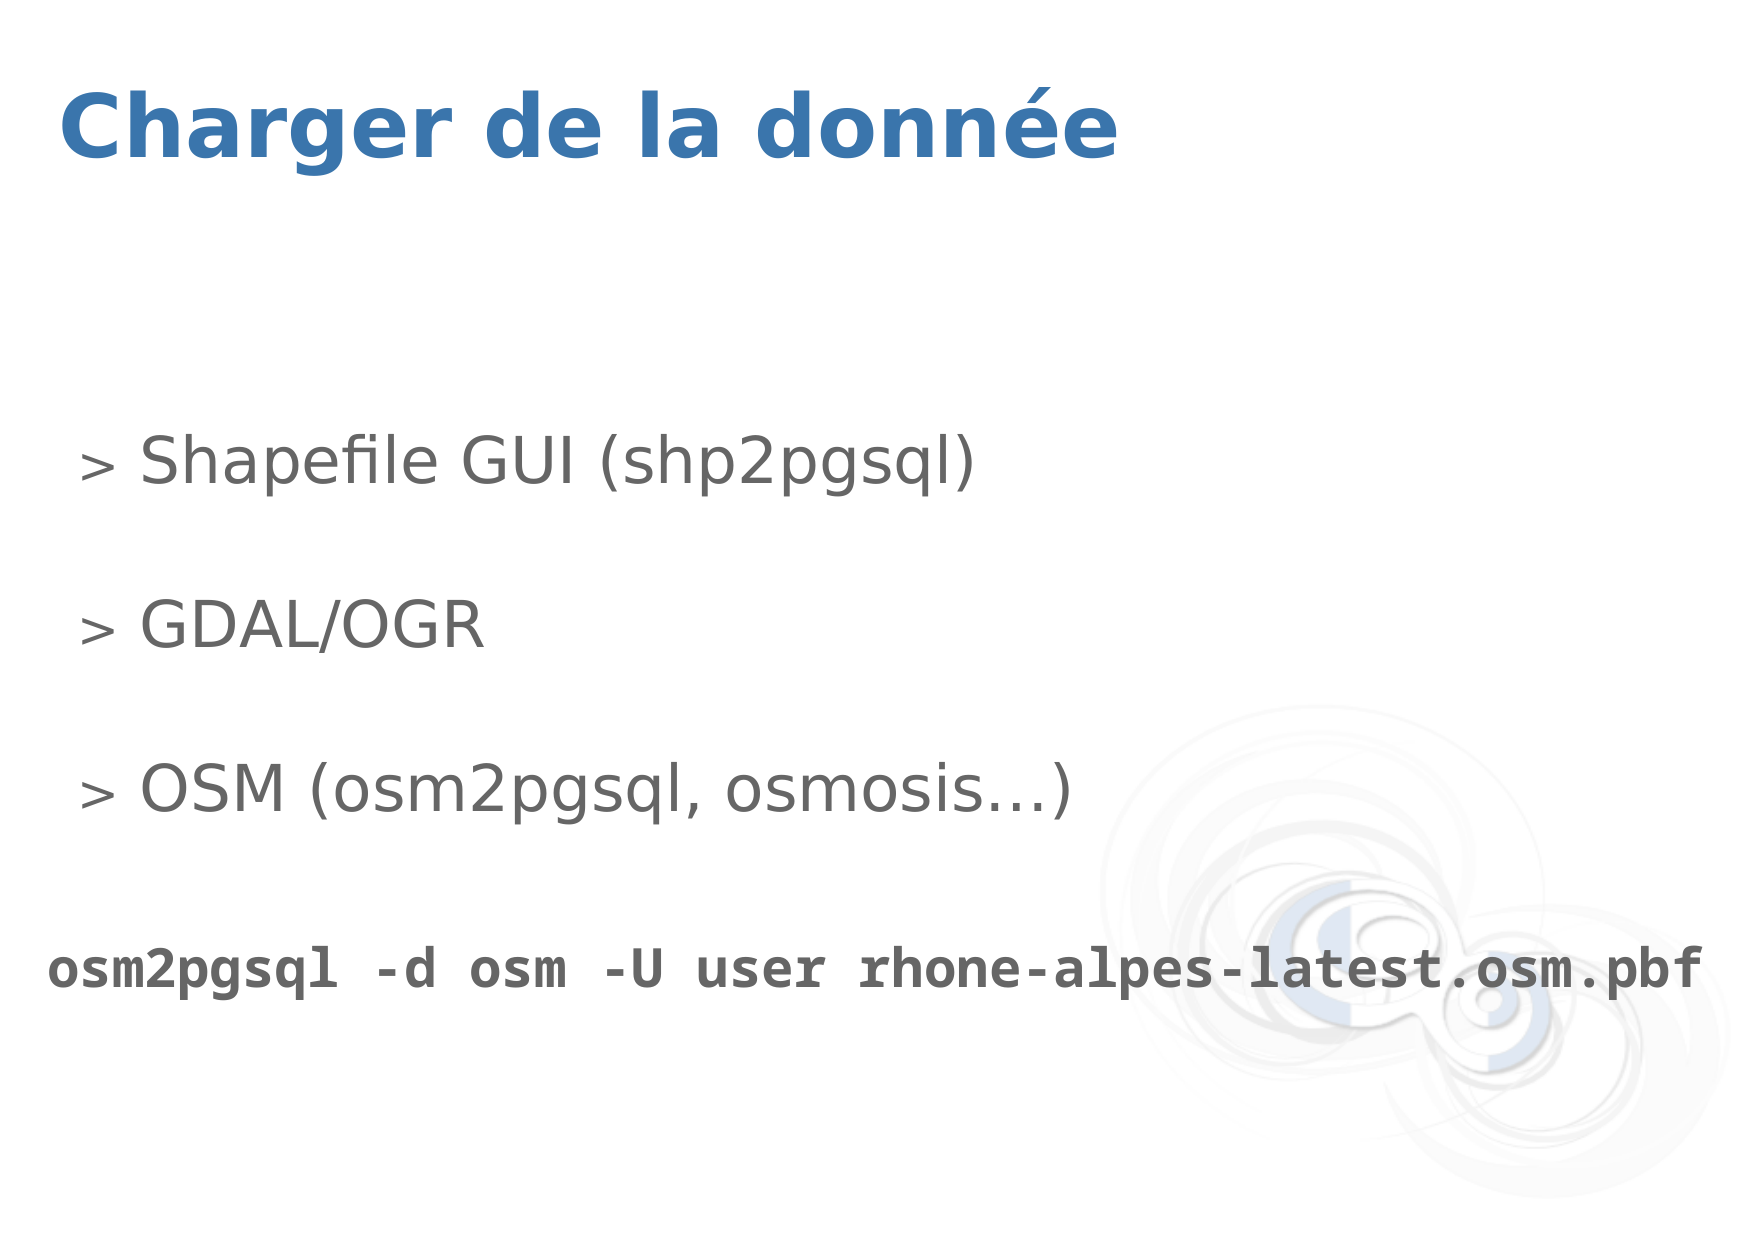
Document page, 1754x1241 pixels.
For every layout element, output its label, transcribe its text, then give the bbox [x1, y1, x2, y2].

list osm2pgsql -d osm -U user rhone-alpes-latest.osm.pbf [47, 855, 1737, 953]
title Charger de la donnée [59, 75, 1701, 178]
list > Shapefile GUI (shp2pgsql) > GDAL/OGR > OSM (osm2pgsql, osmosis…) [47, 349, 1754, 1241]
